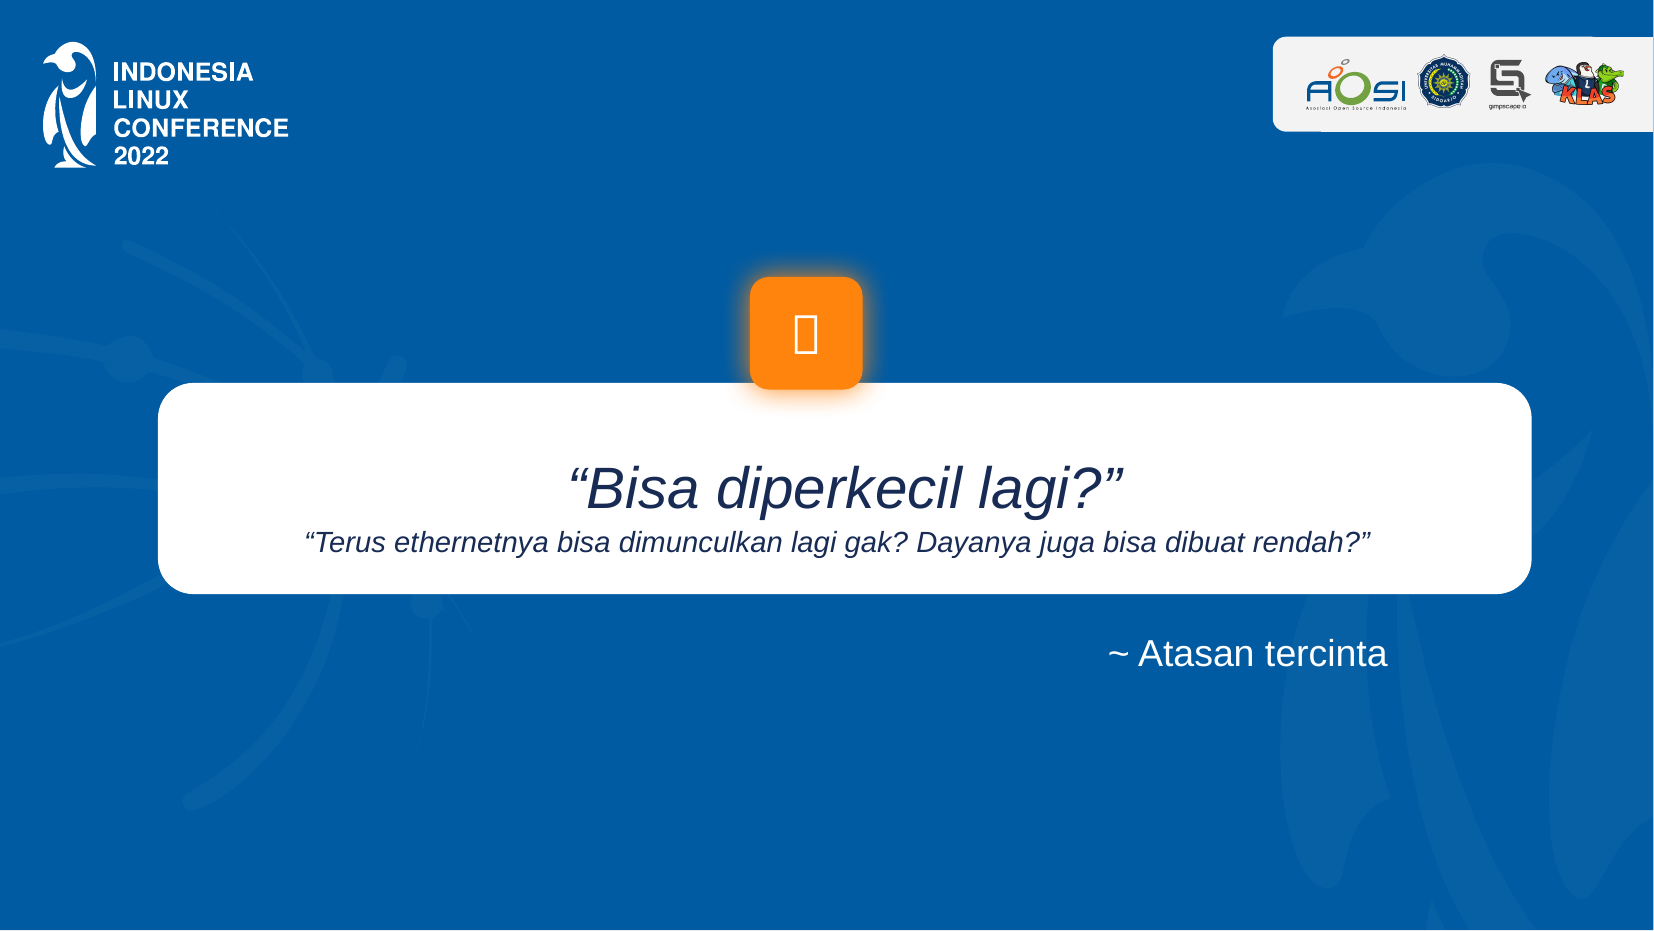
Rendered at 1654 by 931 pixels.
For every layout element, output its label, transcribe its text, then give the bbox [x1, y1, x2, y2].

text_box  [749, 276, 863, 390]
picture [1417, 54, 1471, 108]
text_box “Bisa diperkecil lagi?” [157, 382, 1532, 595]
text_box “Terus ethernetnya bisa dimunculkan lagi gak? Dayanya juga bisa dibuat rendah?” [201, 525, 1439, 601]
picture [1545, 62, 1624, 105]
subtitle ~ Atasan tercinta [787, 601, 1388, 725]
